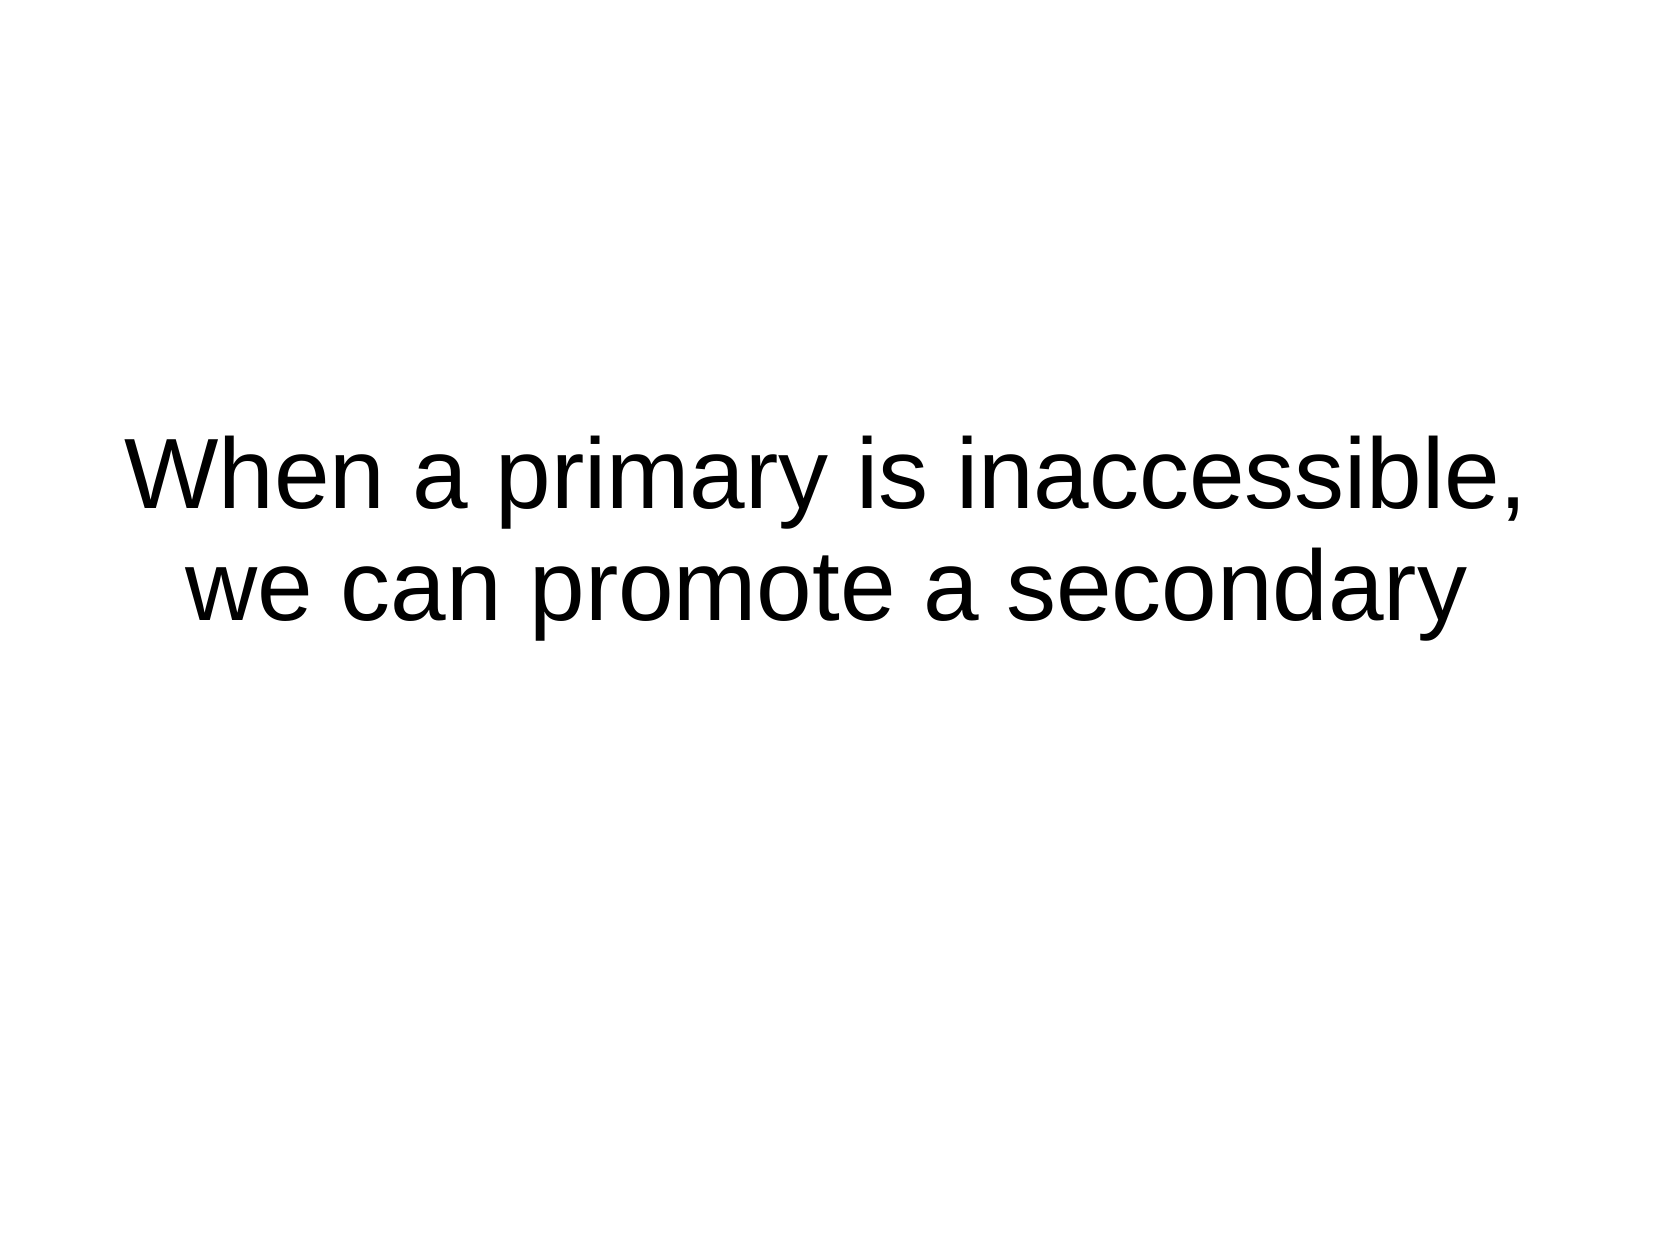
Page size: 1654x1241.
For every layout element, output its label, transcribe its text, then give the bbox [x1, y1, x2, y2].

subtitle When a primary is inaccessible, we can promote a secondary [82, 49, 1571, 1010]
